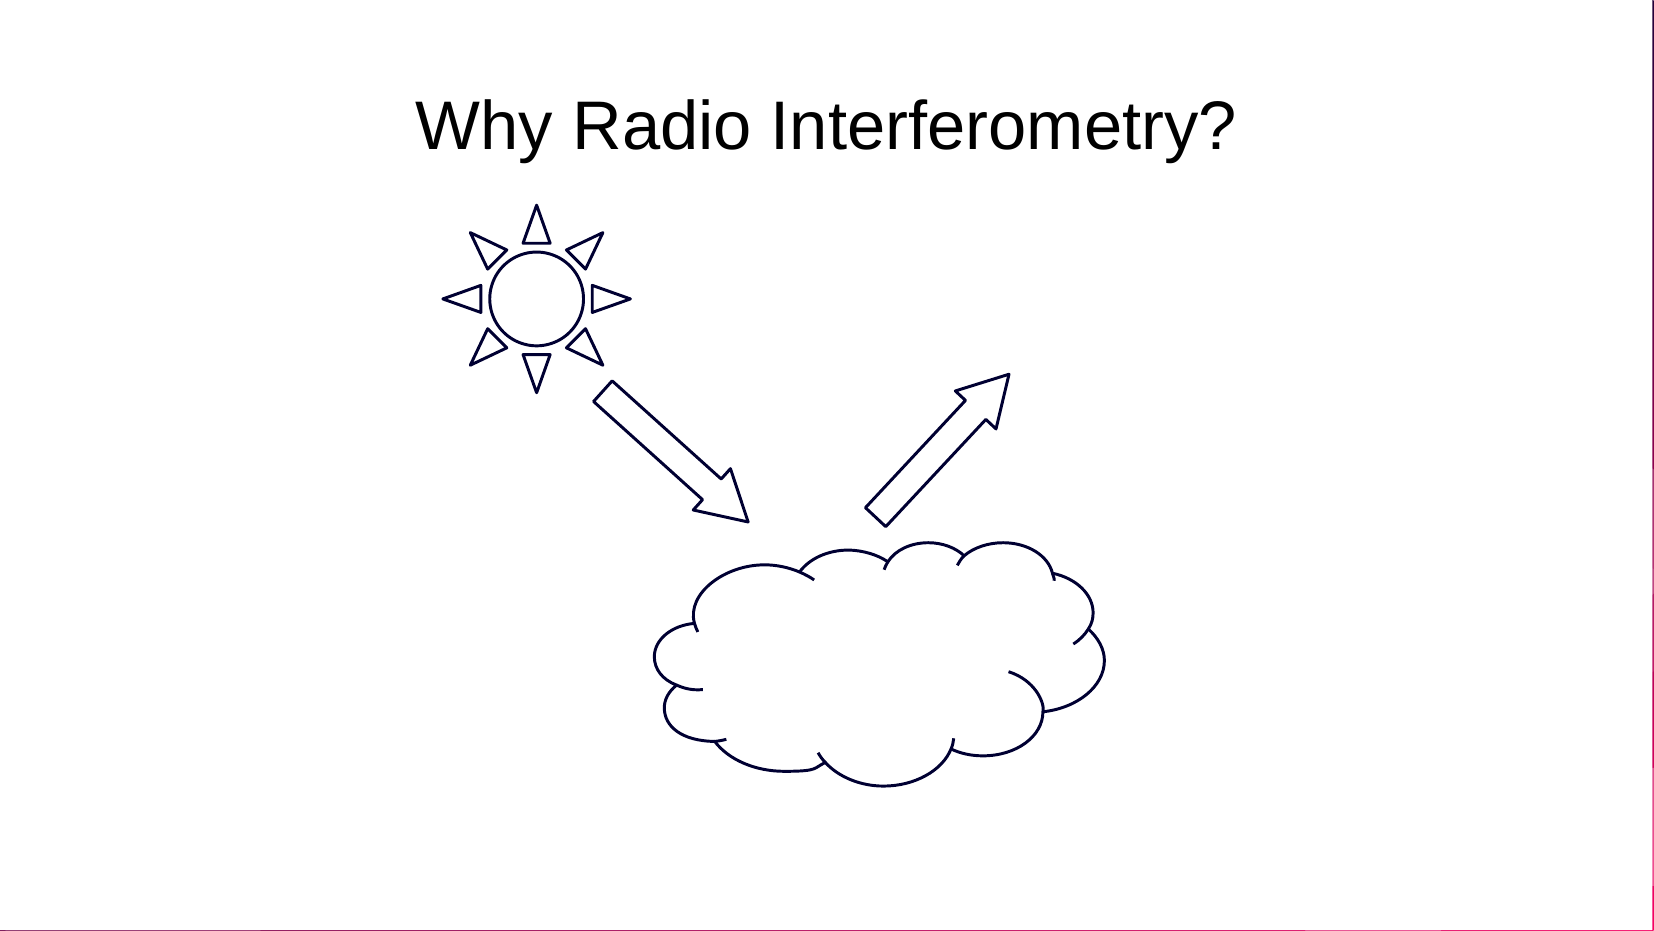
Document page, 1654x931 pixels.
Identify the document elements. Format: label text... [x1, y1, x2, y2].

text_box [470, 232, 507, 270]
text_box [865, 374, 1010, 527]
title Why Radio Interferometry? [88, 44, 1565, 207]
text_box [523, 354, 551, 393]
text_box [592, 285, 631, 313]
text_box [523, 205, 551, 244]
text_box [470, 328, 507, 366]
text_box [489, 252, 584, 346]
text_box [654, 542, 1105, 787]
text_box [566, 328, 603, 366]
text_box [442, 285, 481, 313]
text_box [566, 232, 603, 270]
text_box [593, 380, 749, 522]
